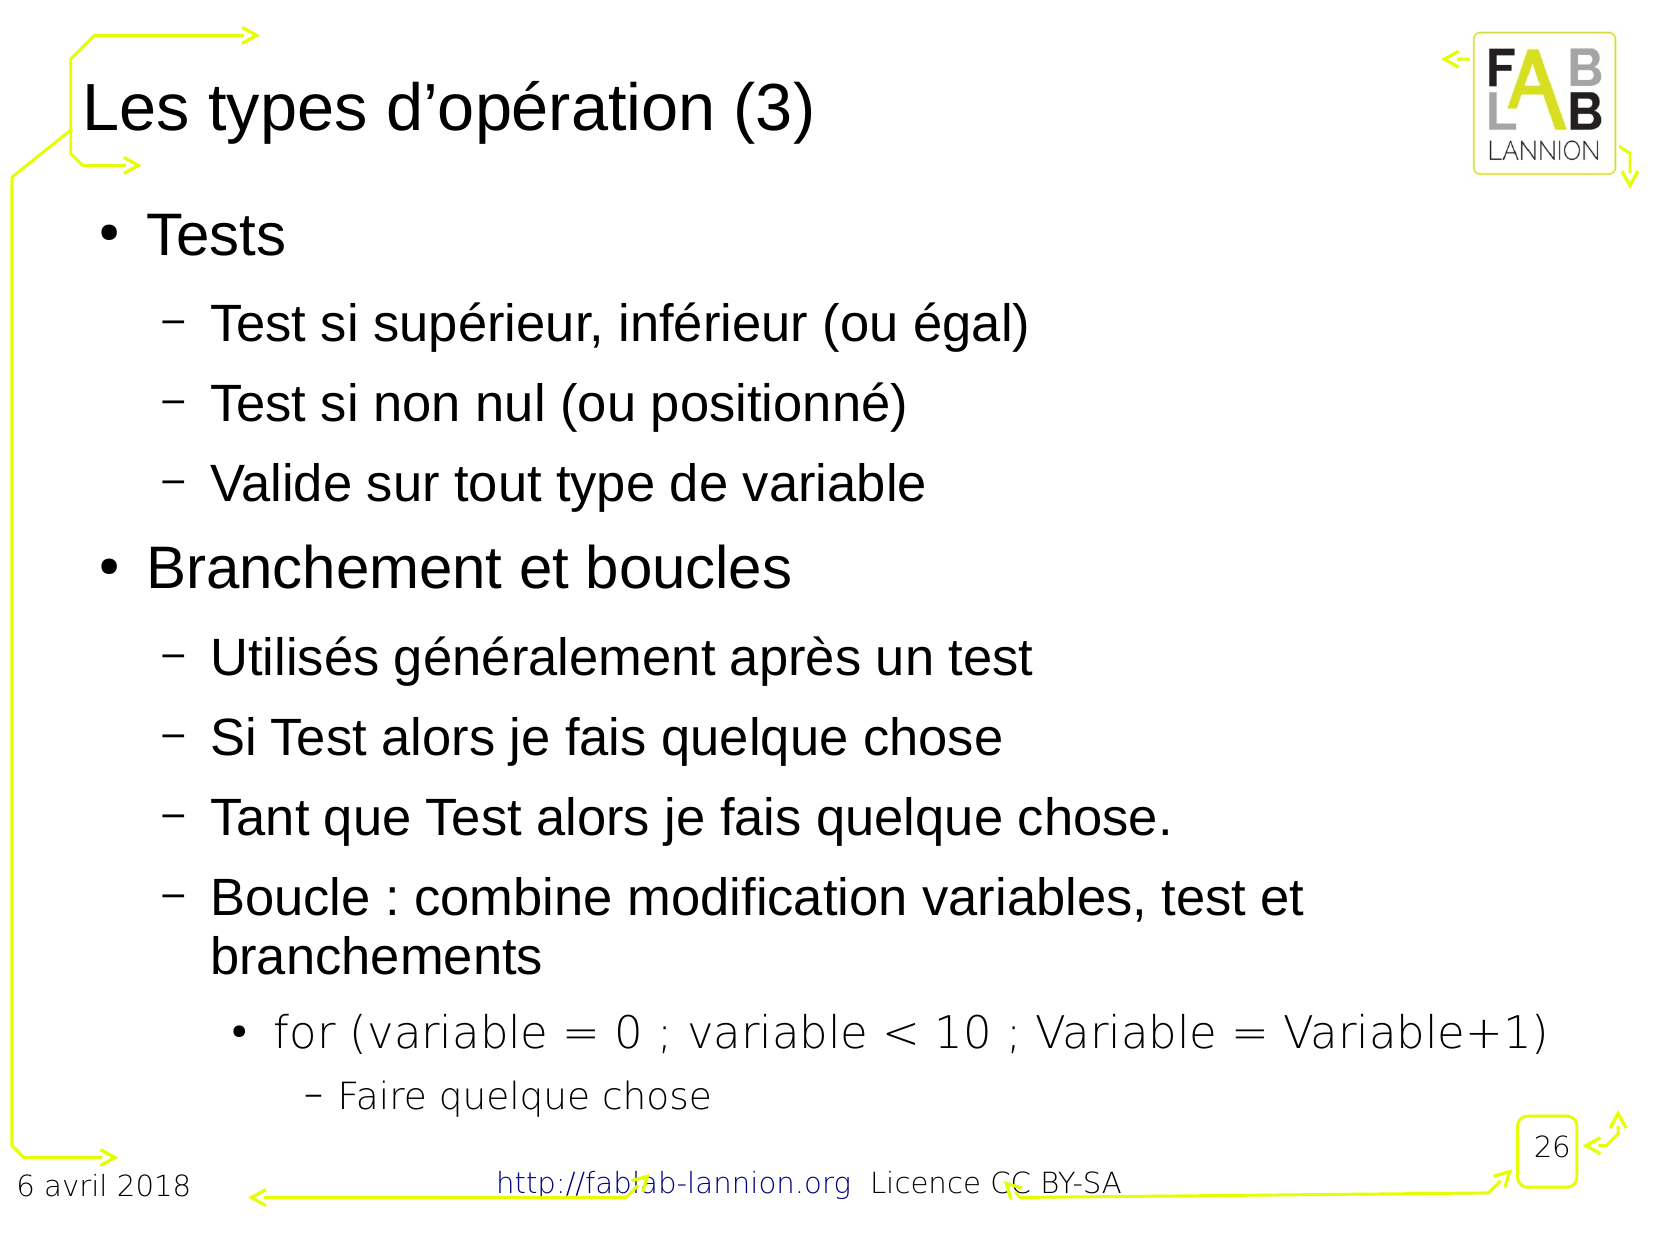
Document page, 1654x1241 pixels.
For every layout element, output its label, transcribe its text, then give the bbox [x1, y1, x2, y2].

list Tests Test si supérieur, inférieur (ou égal) Test si non nul (ou positionné) Valide sur tout type de variable Branchement et boucles Utilisés généralement après un test Si Test alors je fais quelque chose Tant que Test alors je fais quelque chose. Boucle : combine modification variables, test et branchements for (variable = 0 ; variable < 10 ; Variable = Variable+1) Faire quelque chose [82, 200, 1571, 1134]
title Les types d’opération (3) [82, 49, 1441, 166]
picture [1470, 29, 1619, 178]
